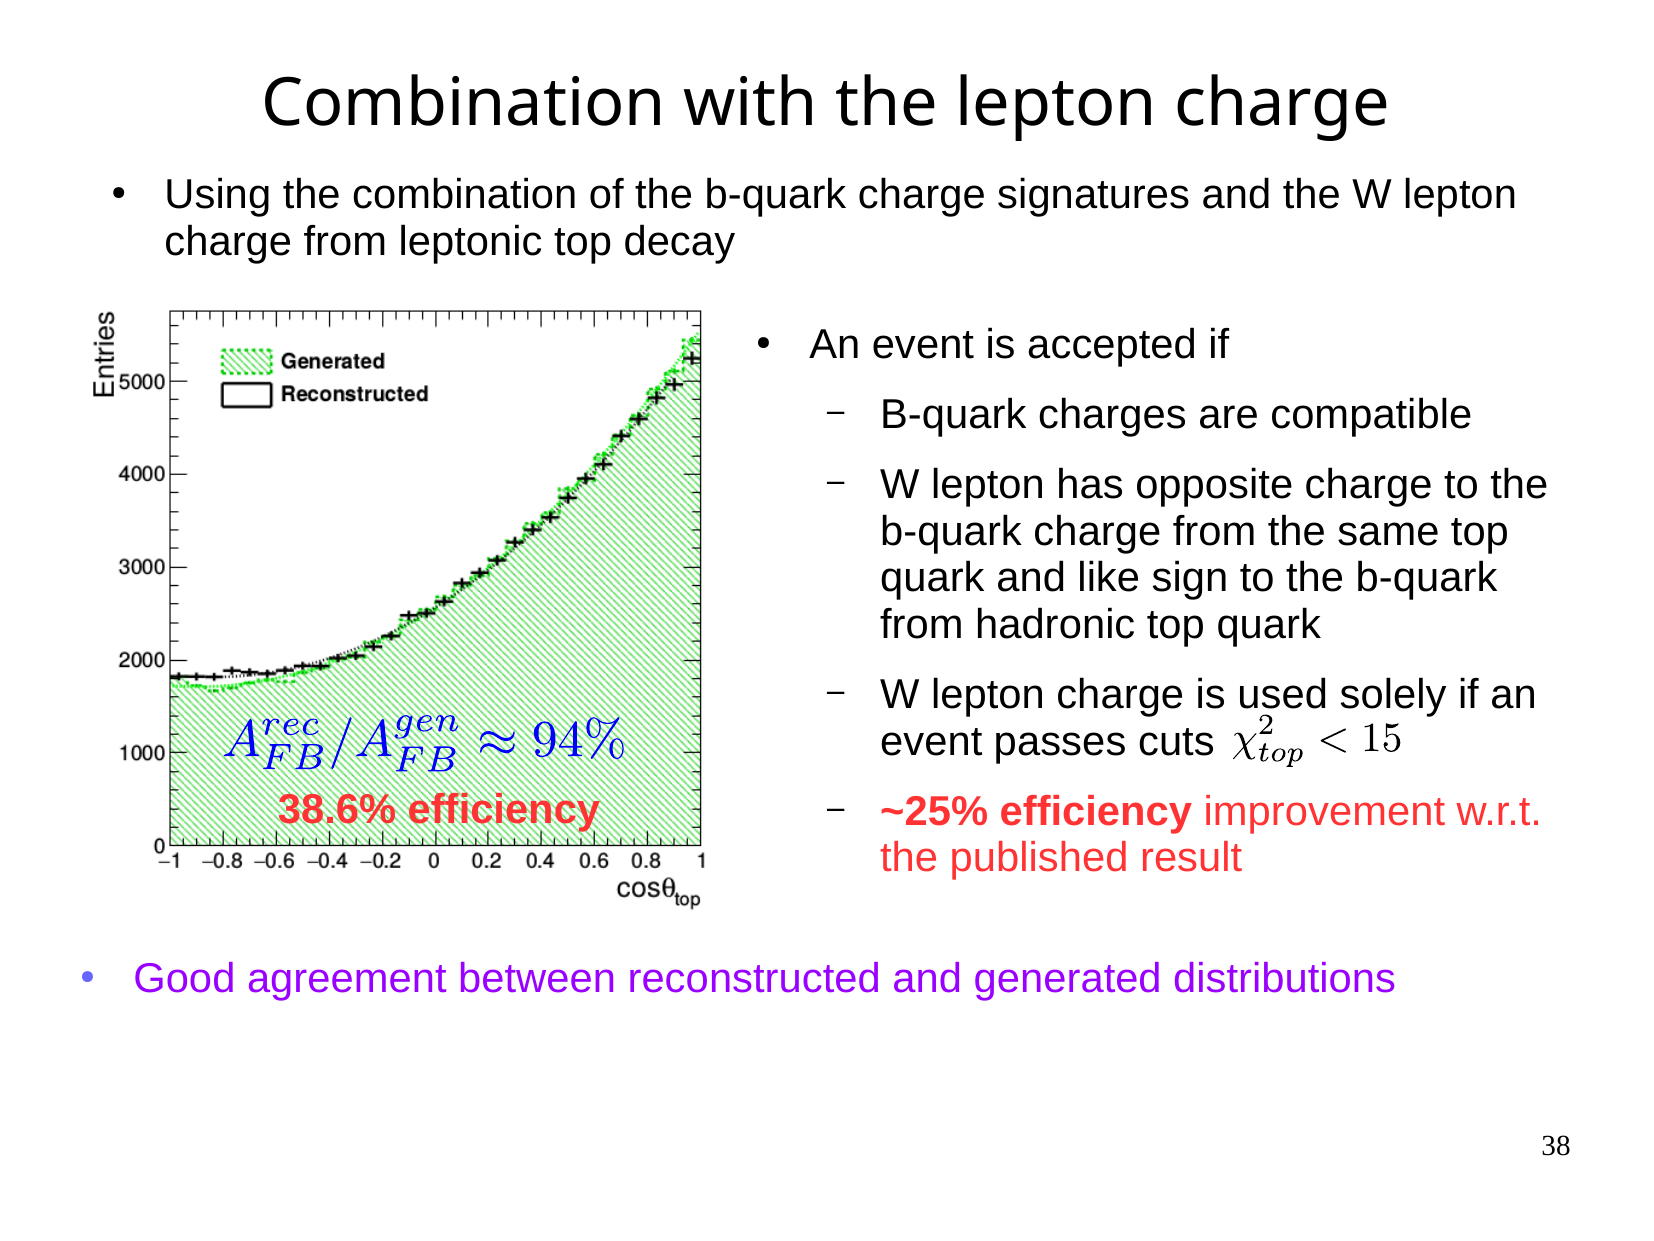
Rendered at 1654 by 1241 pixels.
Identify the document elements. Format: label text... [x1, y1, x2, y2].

list Using the combination of the b-quark charge signatures and the W lepton charge from leptonic top decay [93, 171, 1605, 319]
list Good agreement between reconstructed and generated distributions [62, 954, 1574, 1102]
picture [84, 302, 715, 918]
title Combination with the lepton charge [82, 49, 1571, 151]
text_box 38.6% efficiency [263, 778, 616, 840]
text_box [1231, 714, 1403, 768]
list An event is accepted if B-quark charges are compatible W lepton has opposite charge to the b-quark charge from the same top quark and like sign to the b-quark from hadronic top quark W lepton charge is used solely if an event passes cuts ~25% efficiency improvement w.r.t. the published result [738, 321, 1587, 1159]
text_box [221, 715, 627, 772]
